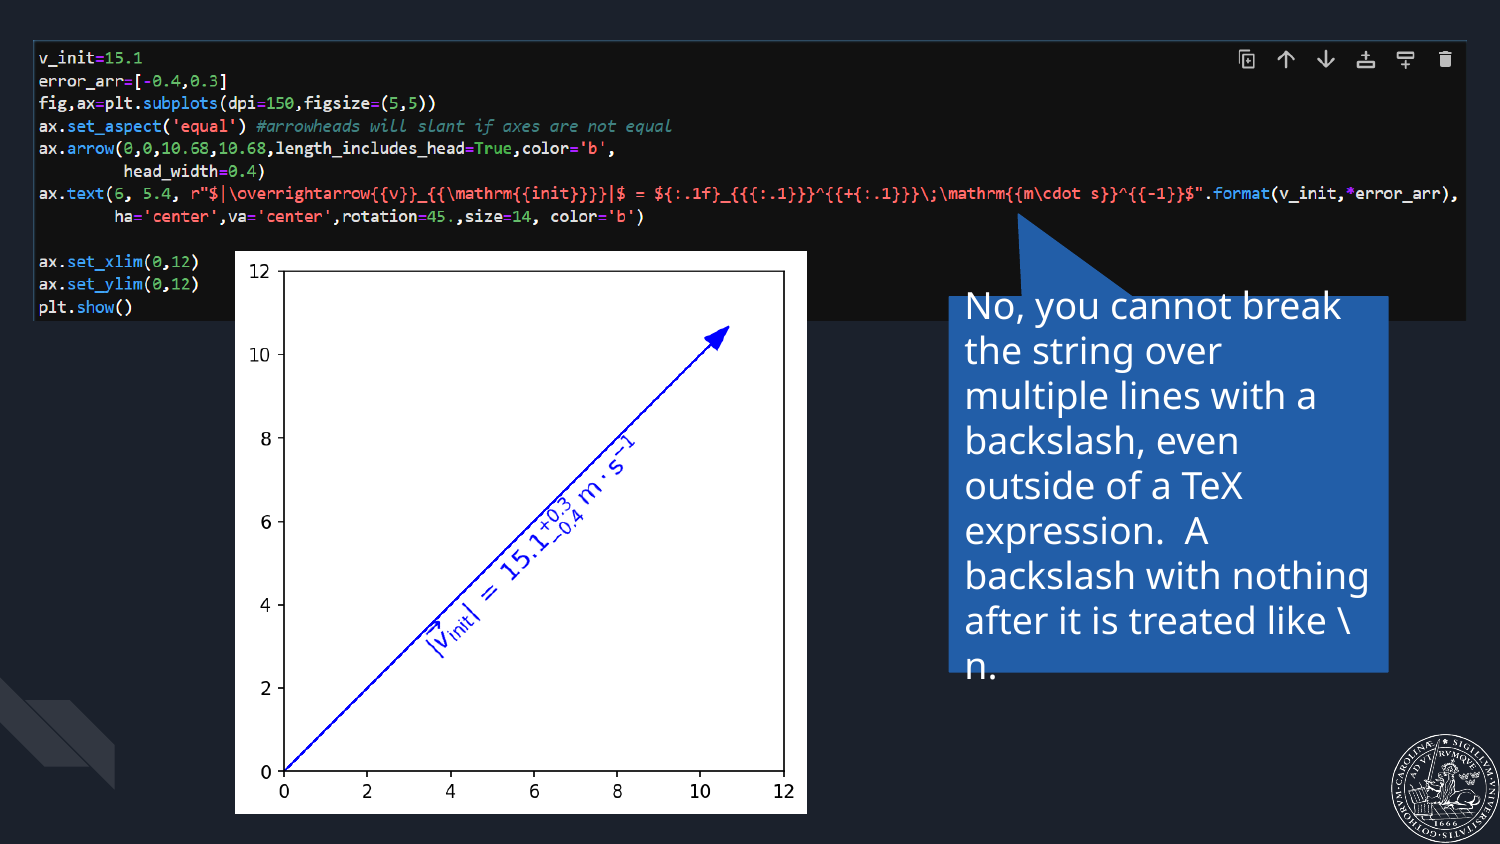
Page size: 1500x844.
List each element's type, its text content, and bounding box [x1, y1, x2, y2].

picture [33, 40, 1467, 814]
text_box No, you cannot break the string over multiple lines with a backslash, even outside of a TeX expression. A backslash with nothing after it is treated like \n. [949, 214, 1388, 672]
picture [1382, 724, 1500, 844]
